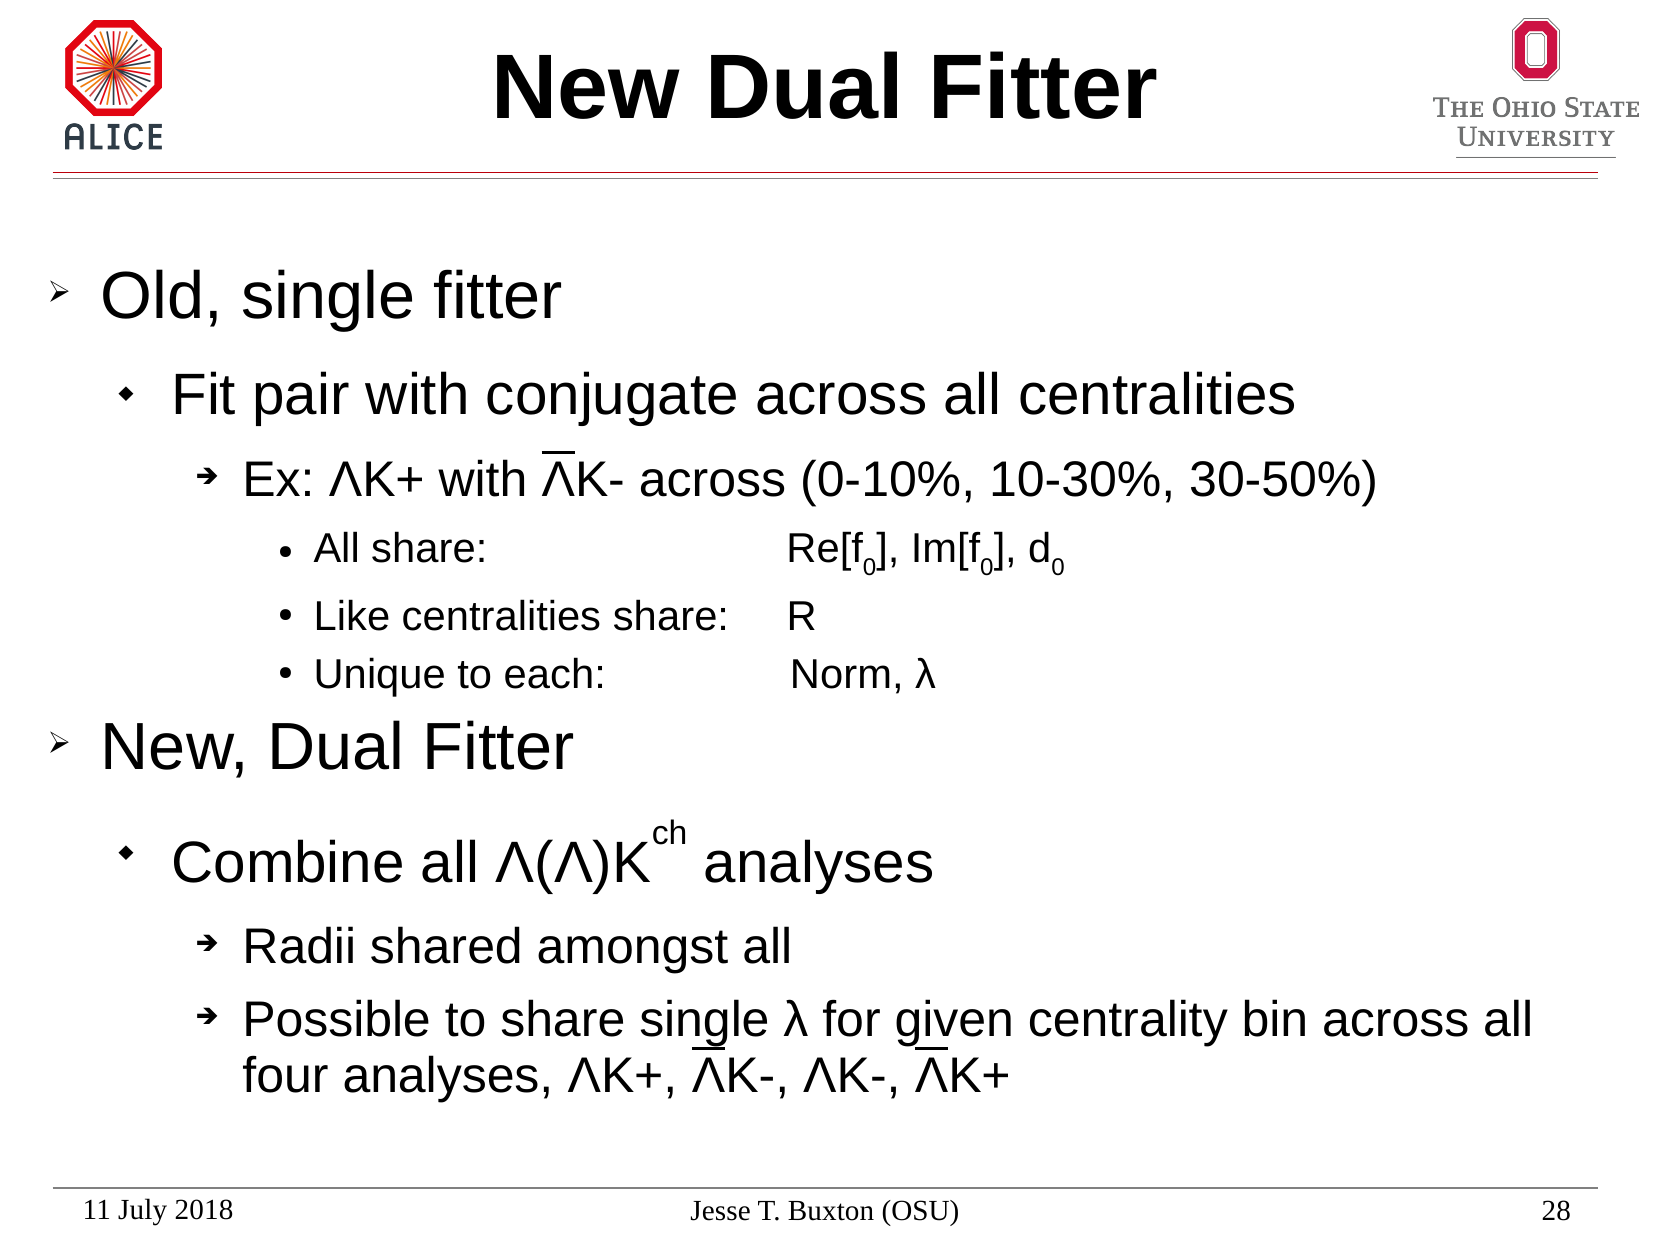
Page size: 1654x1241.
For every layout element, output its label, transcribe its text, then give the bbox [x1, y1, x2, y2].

picture [65, 20, 137, 150]
list Old, single fitter Fit pair with conjugate across all centralities Ex: ΛK+ with ΛK- across (0-10%, 10-30%, 30-50%) All share: Re[f0], Im[f0], d0 Like centralities share: R Unique to each: Norm, λ New, Dual Fitter Combine all Λ(Λ)Kch analyses Radii shared amongst all Possible to share single λ for given centrality bin across all four analyses, ΛK+, ΛK-, ΛK-, ΛK+ [30, 258, 1621, 1114]
picture [1513, 5, 1642, 171]
title New Dual Fitter [137, 1, 1513, 172]
